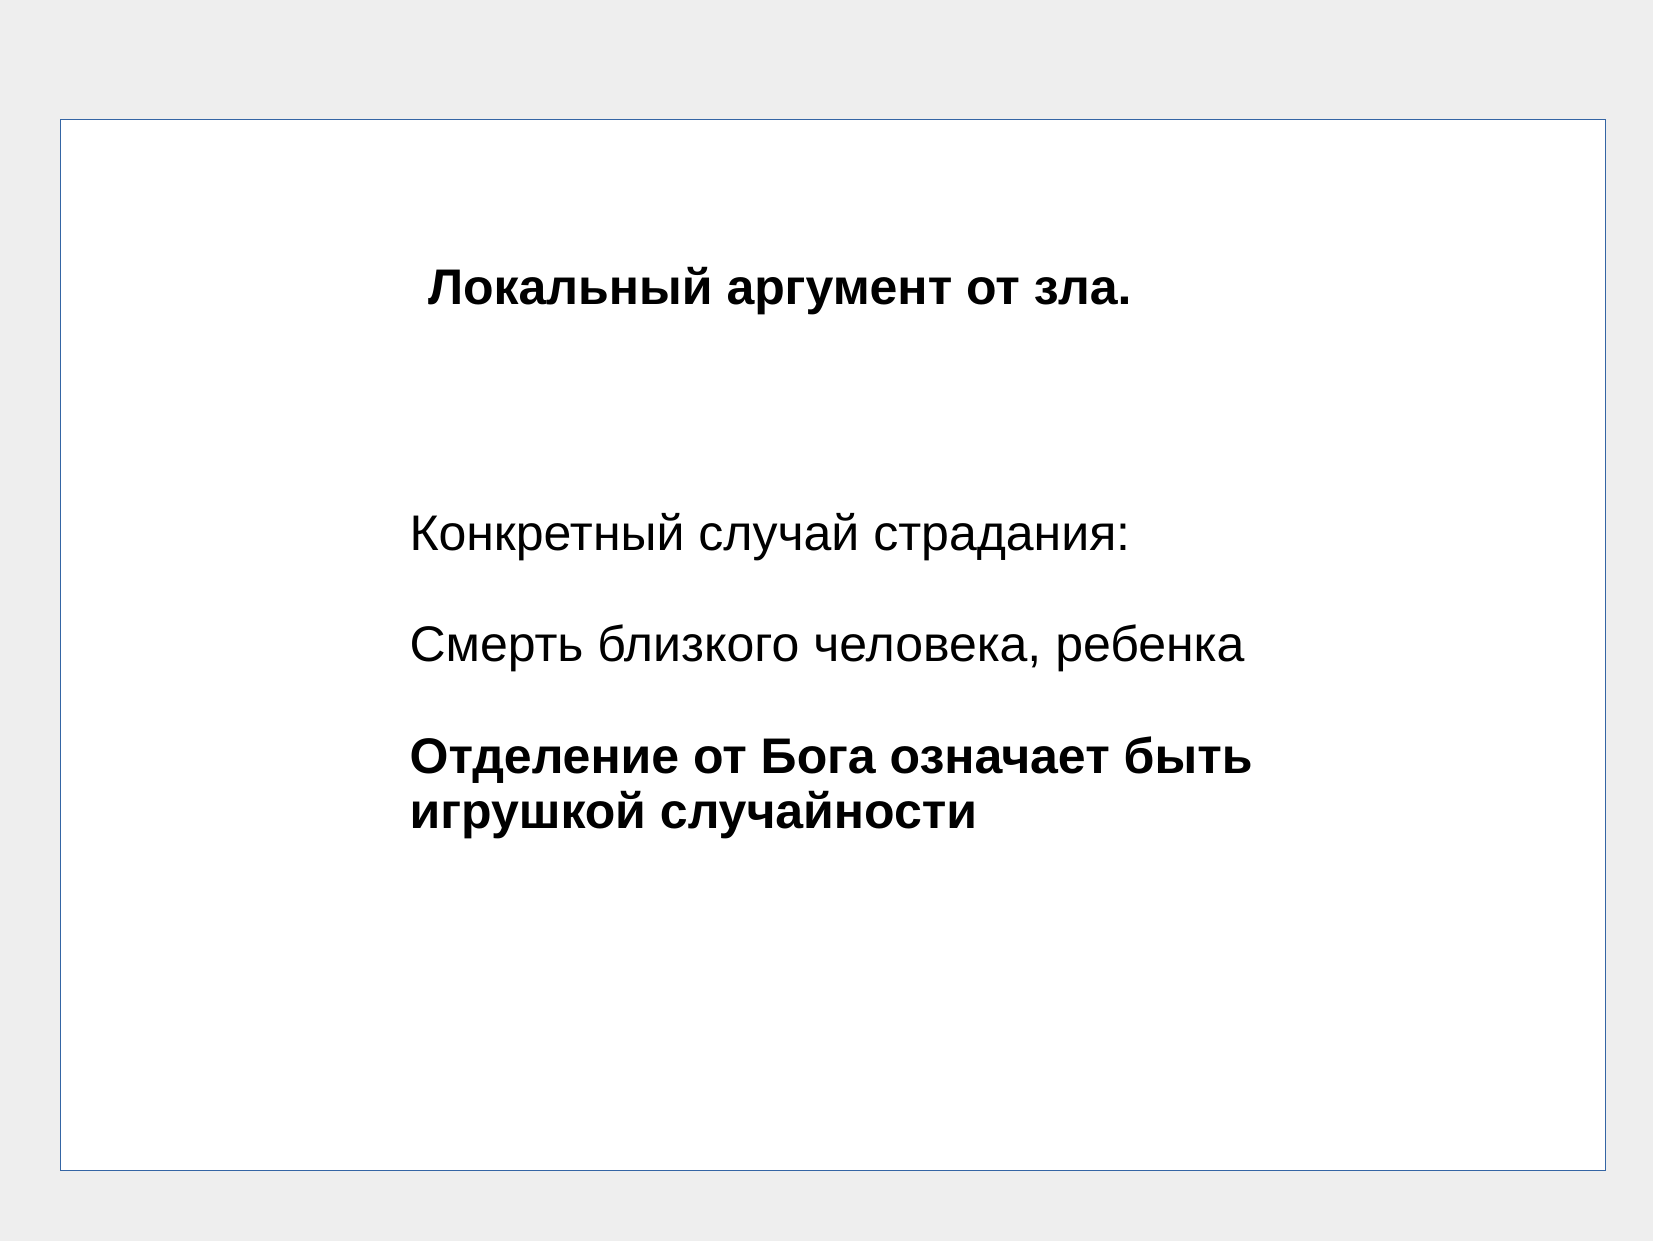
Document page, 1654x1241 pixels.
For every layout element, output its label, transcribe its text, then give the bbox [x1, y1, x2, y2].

text_box [60, 119, 1606, 1171]
text_box Конкретный случай страдания: Смерть близкого человека, ребенка Отделение от Бога означает быть игрушкой случайности [374, 505, 1471, 806]
subtitle Локальный аргумент от зла. [392, 259, 1489, 385]
